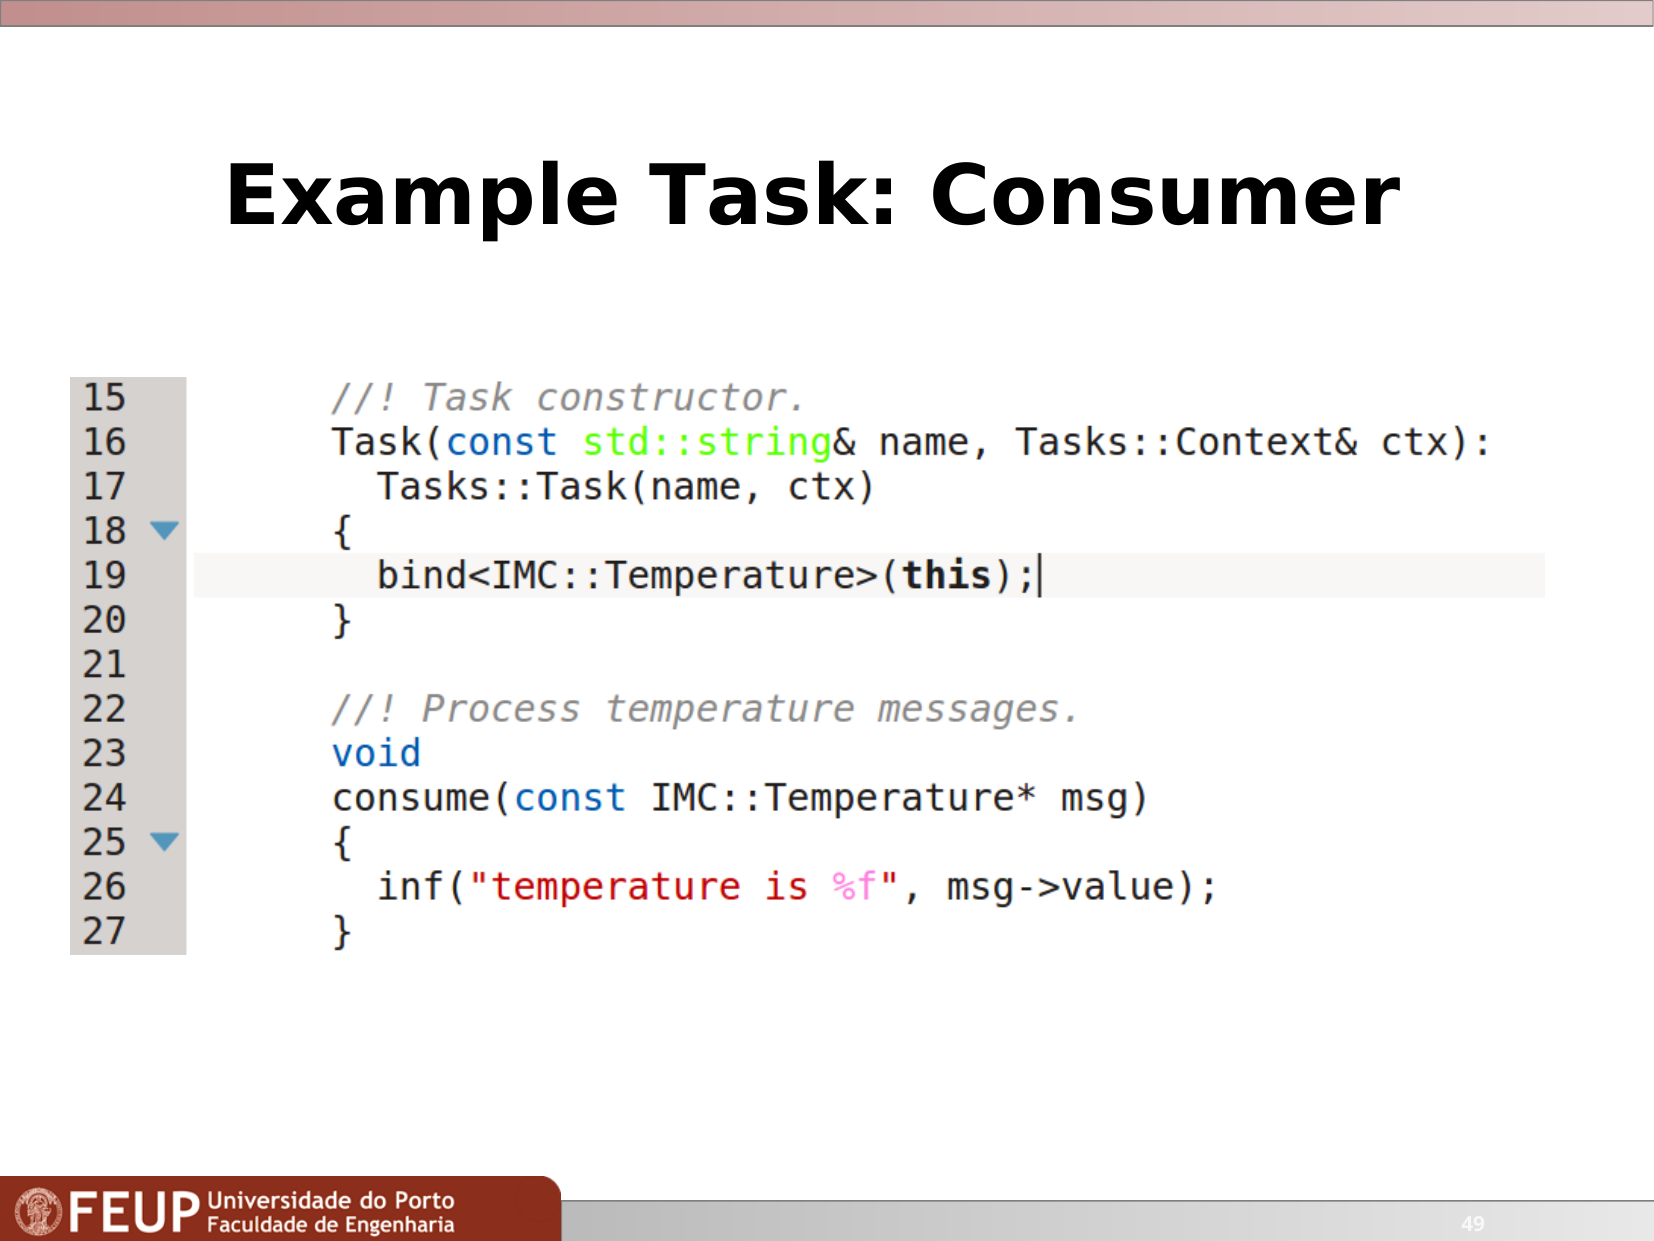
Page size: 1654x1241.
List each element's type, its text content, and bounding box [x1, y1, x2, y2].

picture [0, 1176, 561, 1241]
title Example Task: Consumer [118, 112, 1506, 281]
picture [70, 377, 1545, 955]
